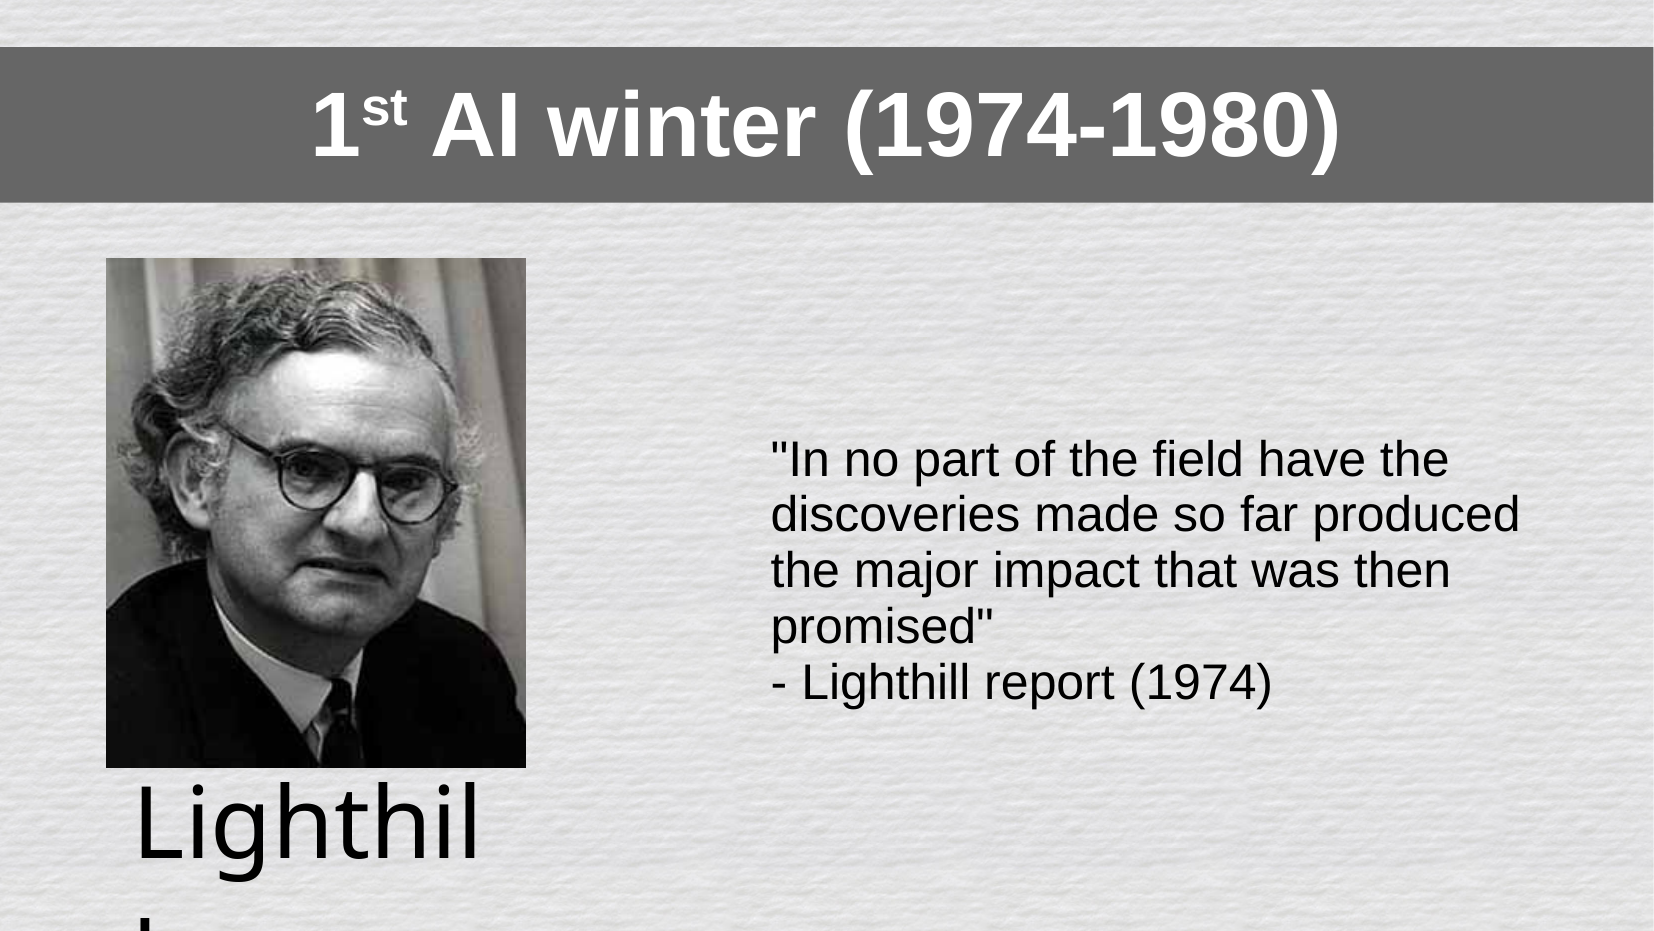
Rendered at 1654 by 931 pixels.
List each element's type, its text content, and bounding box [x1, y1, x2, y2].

picture [0, 0, 1654, 47]
text_box "In no part of the field have the discoveries made so far produced the major impact that was then promised" - Lighthill report (1974) [755, 423, 1607, 718]
title 1st AI winter (1974-1980) [0, 47, 1654, 203]
picture [0, 203, 1654, 931]
text_box Lighthill [118, 768, 520, 884]
